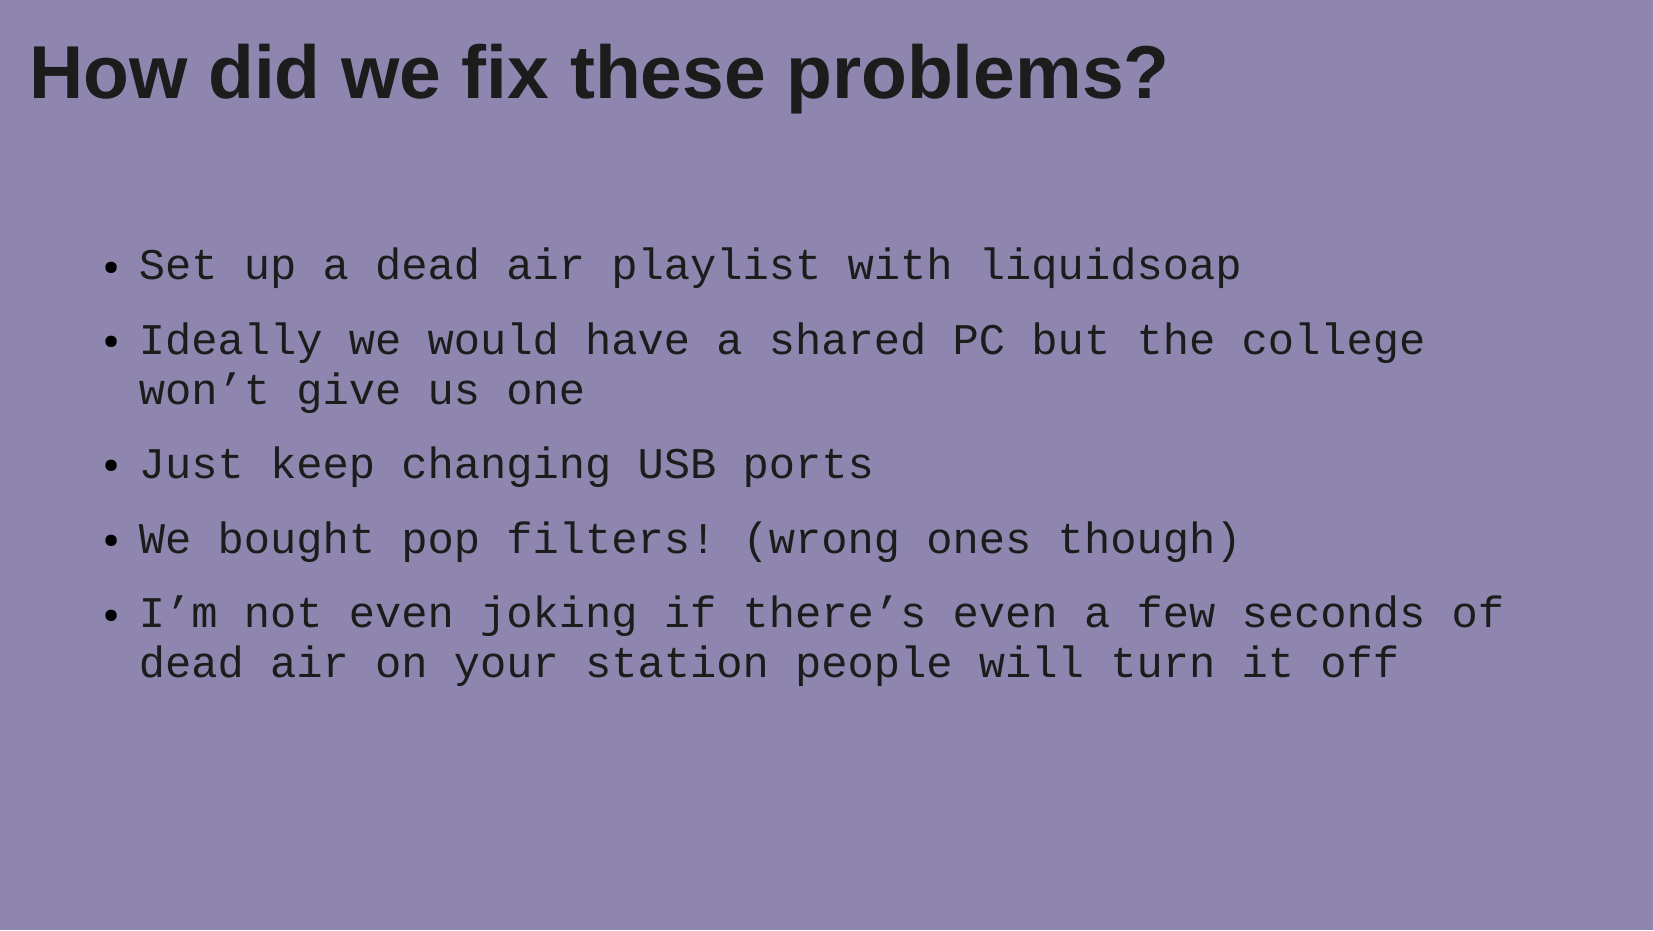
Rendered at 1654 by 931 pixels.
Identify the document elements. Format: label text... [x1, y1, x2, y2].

title How did we fix these problems? [29, 11, 1536, 133]
text_box Set up a dead air playlist with liquidsoap Ideally we would have a shared PC but the college won’t give us one Just keep changing USB ports We bought pop filters! (wrong ones though) I’m not even joking if there’s even a few seconds of dead air on your station people will turn it off [88, 236, 1536, 857]
